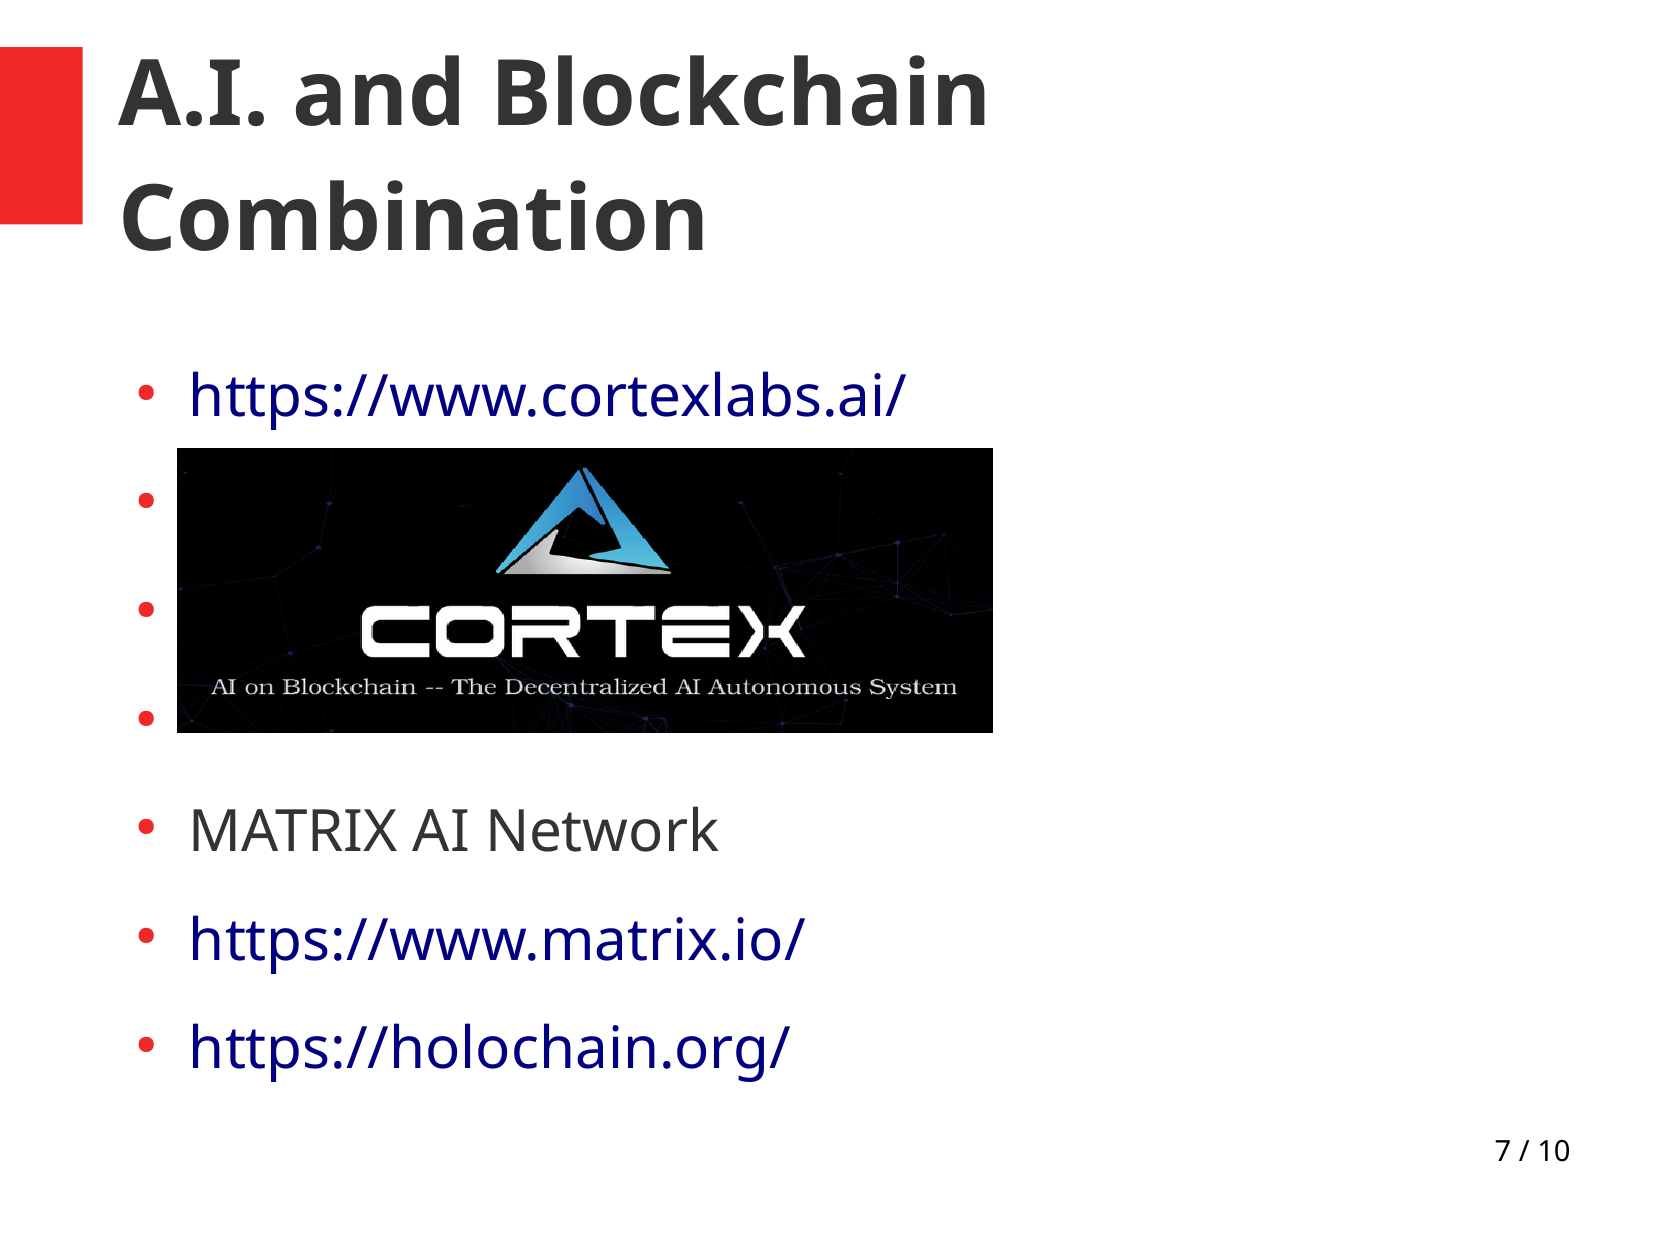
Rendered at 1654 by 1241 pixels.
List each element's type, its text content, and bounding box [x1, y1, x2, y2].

list https://www.cortexlabs.ai/ MATRIX AI Network https://www.matrix.io/ https://holochain.org/ [118, 354, 1536, 1123]
title A.I. and Blockchain Combination [118, 27, 1571, 278]
picture [177, 448, 993, 733]
